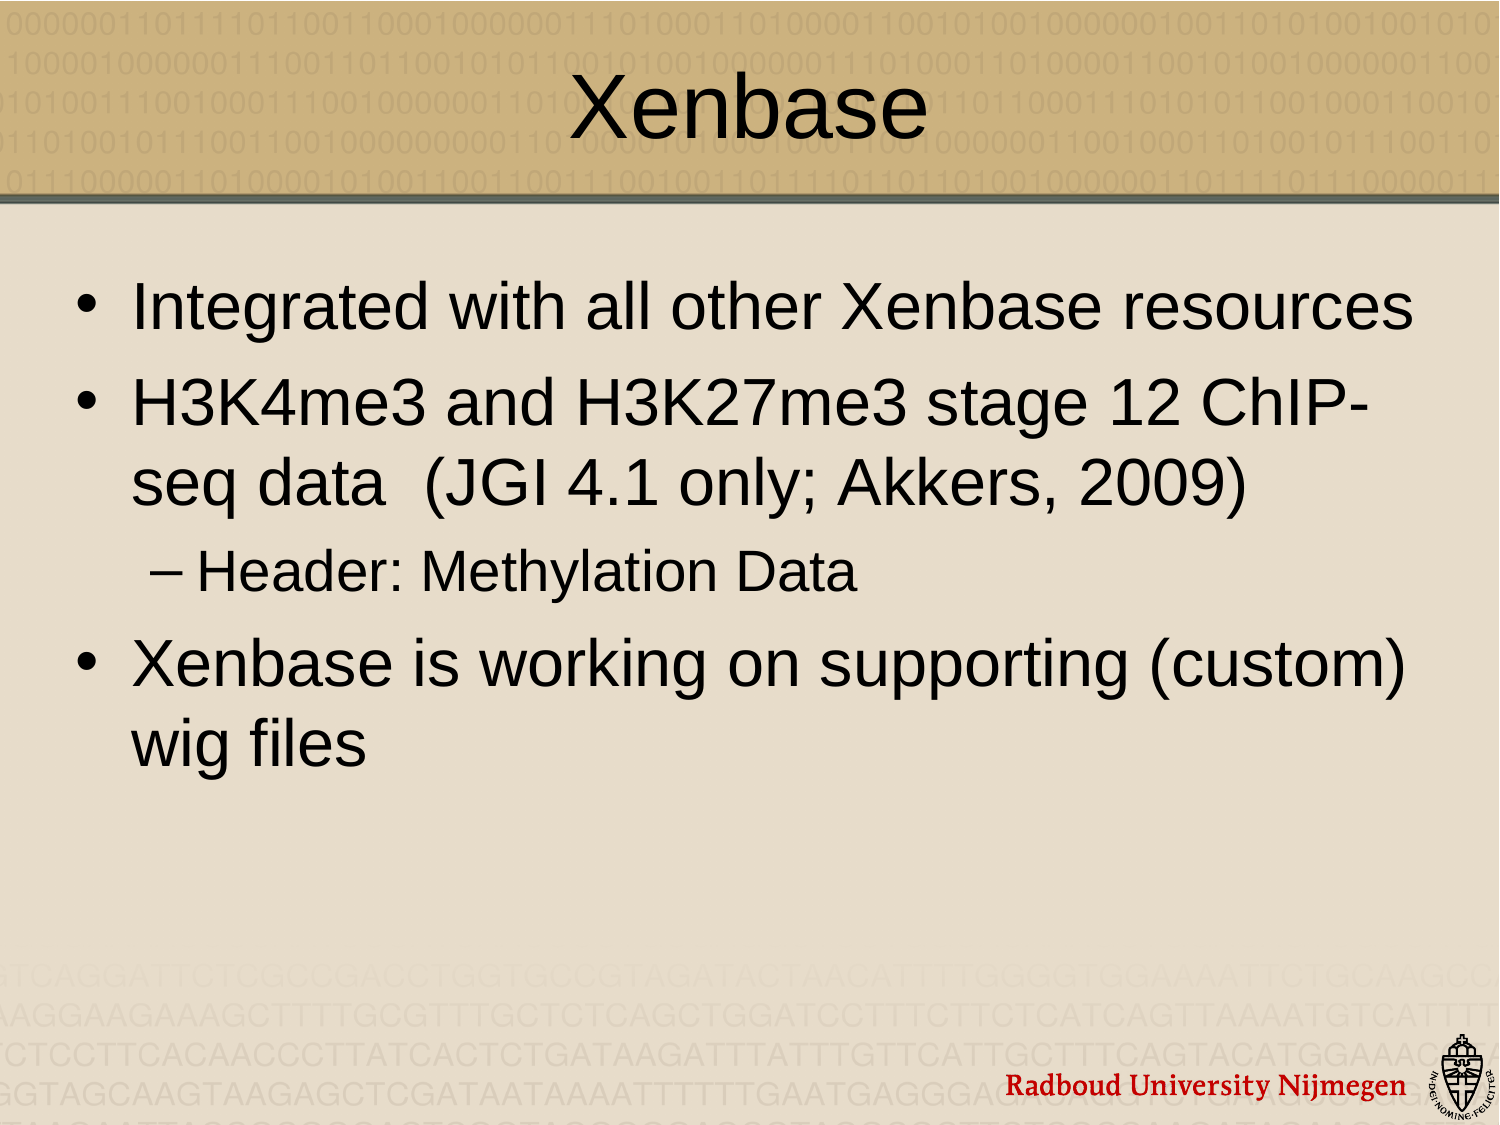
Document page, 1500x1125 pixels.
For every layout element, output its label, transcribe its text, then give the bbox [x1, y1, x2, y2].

title Xenbase [75, 7, 1425, 196]
picture [0, 1, 1500, 1125]
list Integrated with all other Xenbase resources H3K4me3 and H3K27me3 stage 12 ChIP-seq data (JGI 4.1 only; Akkers, 2009) Header: Methylation Data Xenbase is working on supporting (custom) wig files [75, 262, 1426, 1006]
